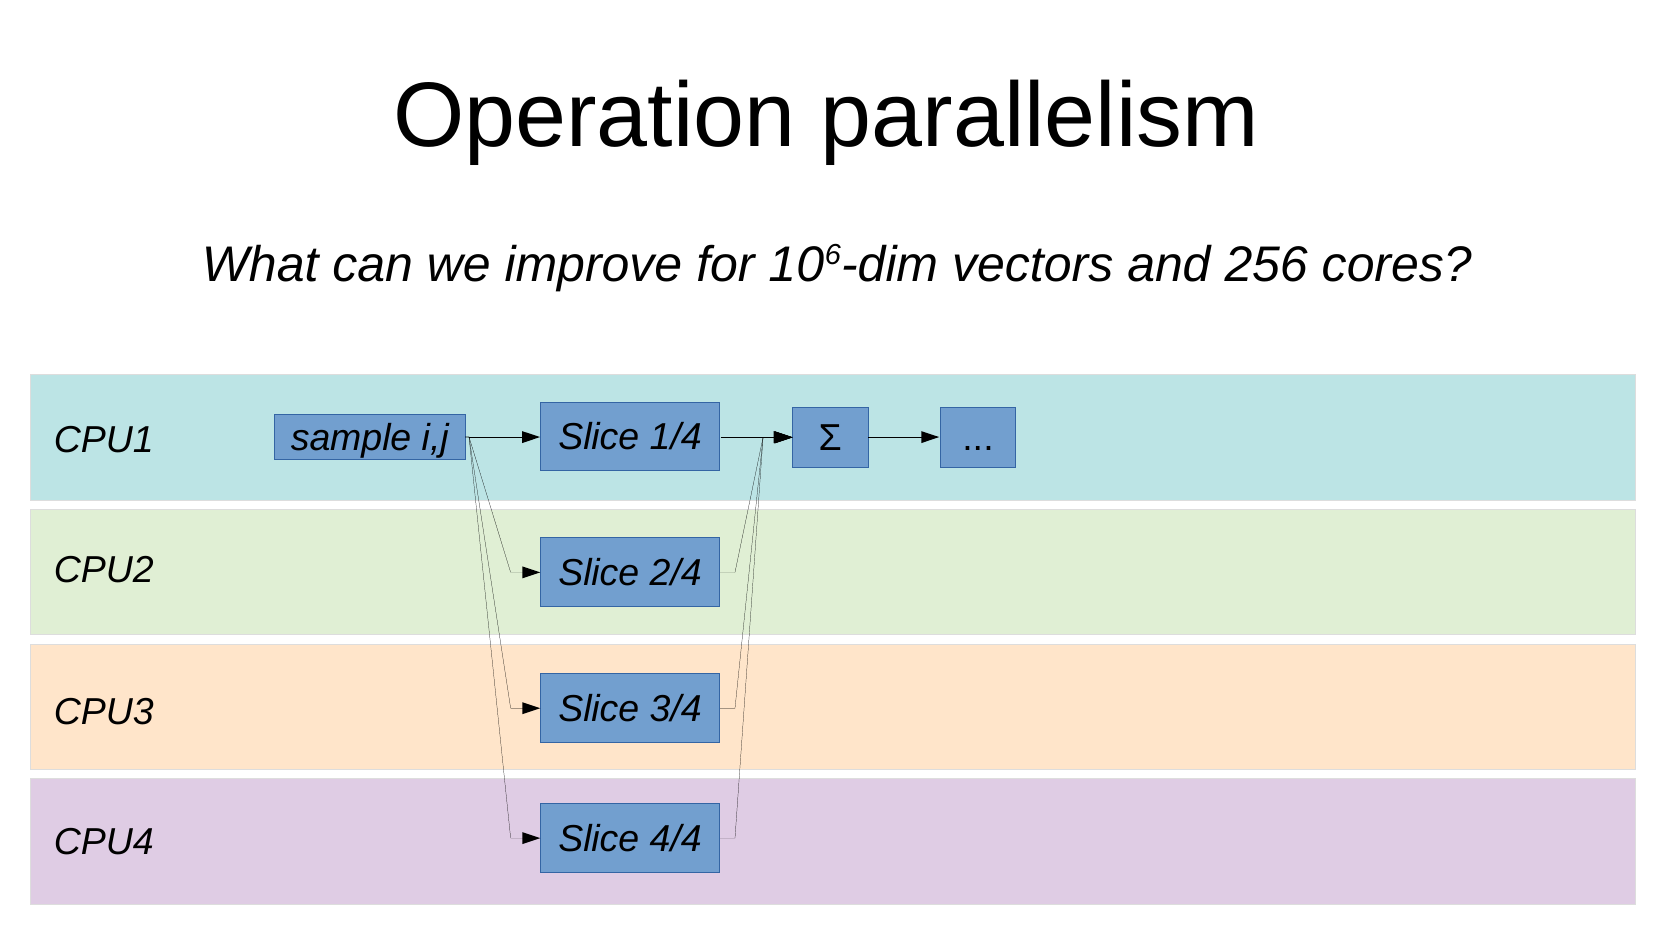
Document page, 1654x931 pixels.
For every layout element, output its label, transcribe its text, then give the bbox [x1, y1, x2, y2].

text_box Slice 1/4 [540, 402, 720, 471]
text_box [472, 451, 488, 501]
text_box CPU1 [39, 411, 190, 469]
title Operation parallelism [82, 37, 1571, 193]
text_box [30, 778, 1636, 905]
text_box [30, 509, 489, 635]
text_box [502, 644, 741, 708]
text_box [470, 438, 762, 501]
text_box [481, 509, 755, 635]
text_box [505, 778, 738, 838]
text_box Slice 3/4 [540, 673, 720, 743]
text_box [740, 644, 1636, 770]
text_box [477, 509, 499, 635]
text_box [491, 644, 748, 770]
text_box [743, 509, 757, 635]
text_box Slice 4/4 [540, 803, 720, 873]
text_box [492, 509, 747, 572]
text_box Slice 2/4 [540, 537, 720, 607]
text_box CPU4 [39, 813, 190, 871]
text_box [474, 477, 478, 501]
text_box [30, 374, 1636, 501]
text_box Σ [792, 407, 869, 468]
text_box What can we improve for 106-dim vectors and 256 cores? [187, 228, 1511, 356]
text_box [750, 509, 1636, 635]
text_box sample i,j [274, 414, 466, 460]
text_box [30, 644, 503, 770]
text_box CPU3 [39, 683, 190, 741]
text_box [751, 458, 760, 501]
text_box CPU2 [39, 541, 190, 599]
text_box ... [940, 407, 1016, 468]
